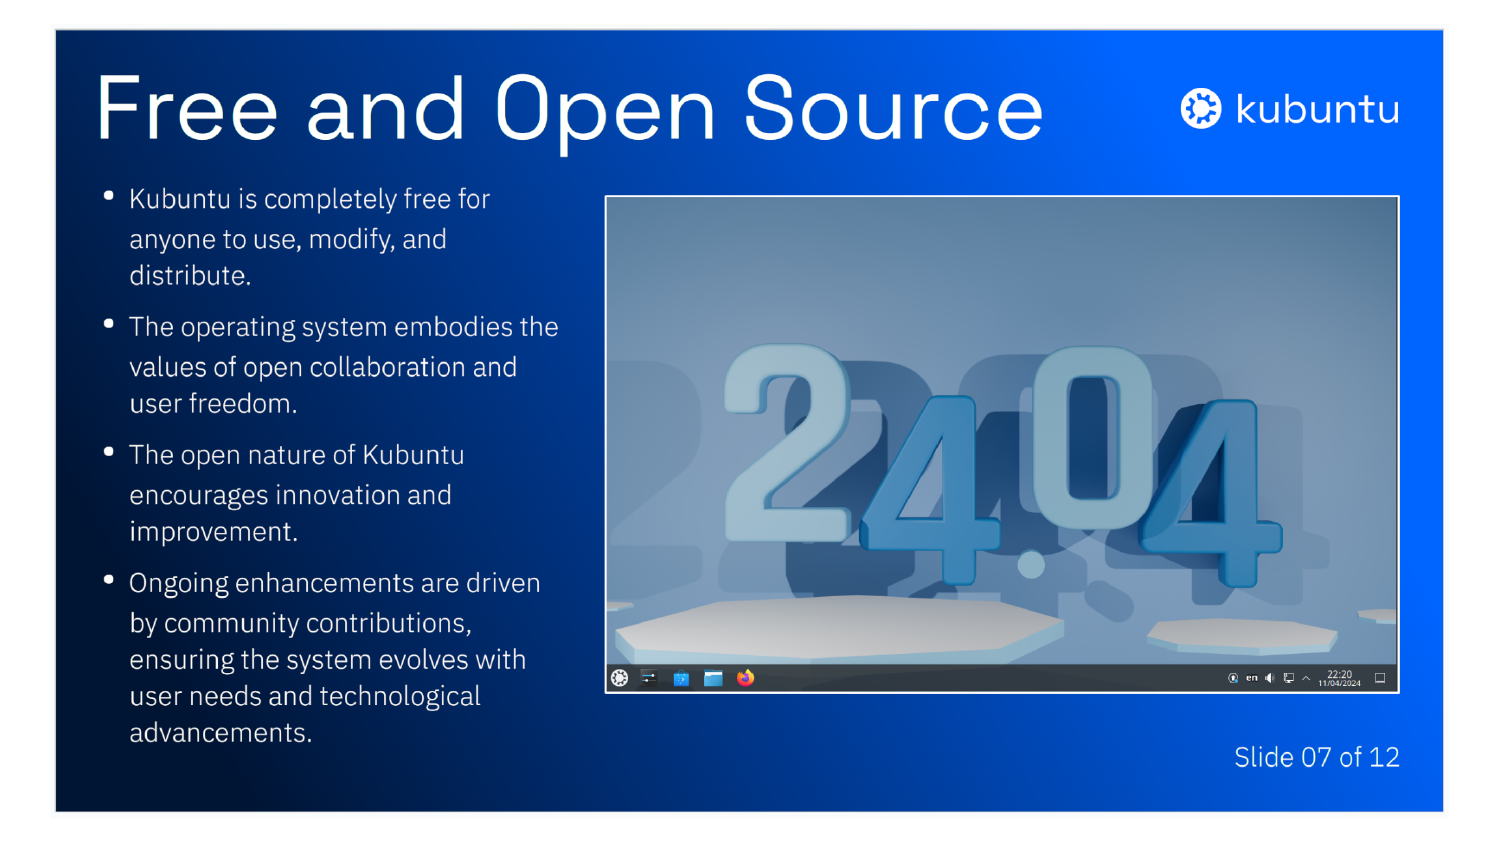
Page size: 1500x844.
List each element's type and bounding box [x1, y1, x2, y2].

picture [50, 24, 1449, 819]
